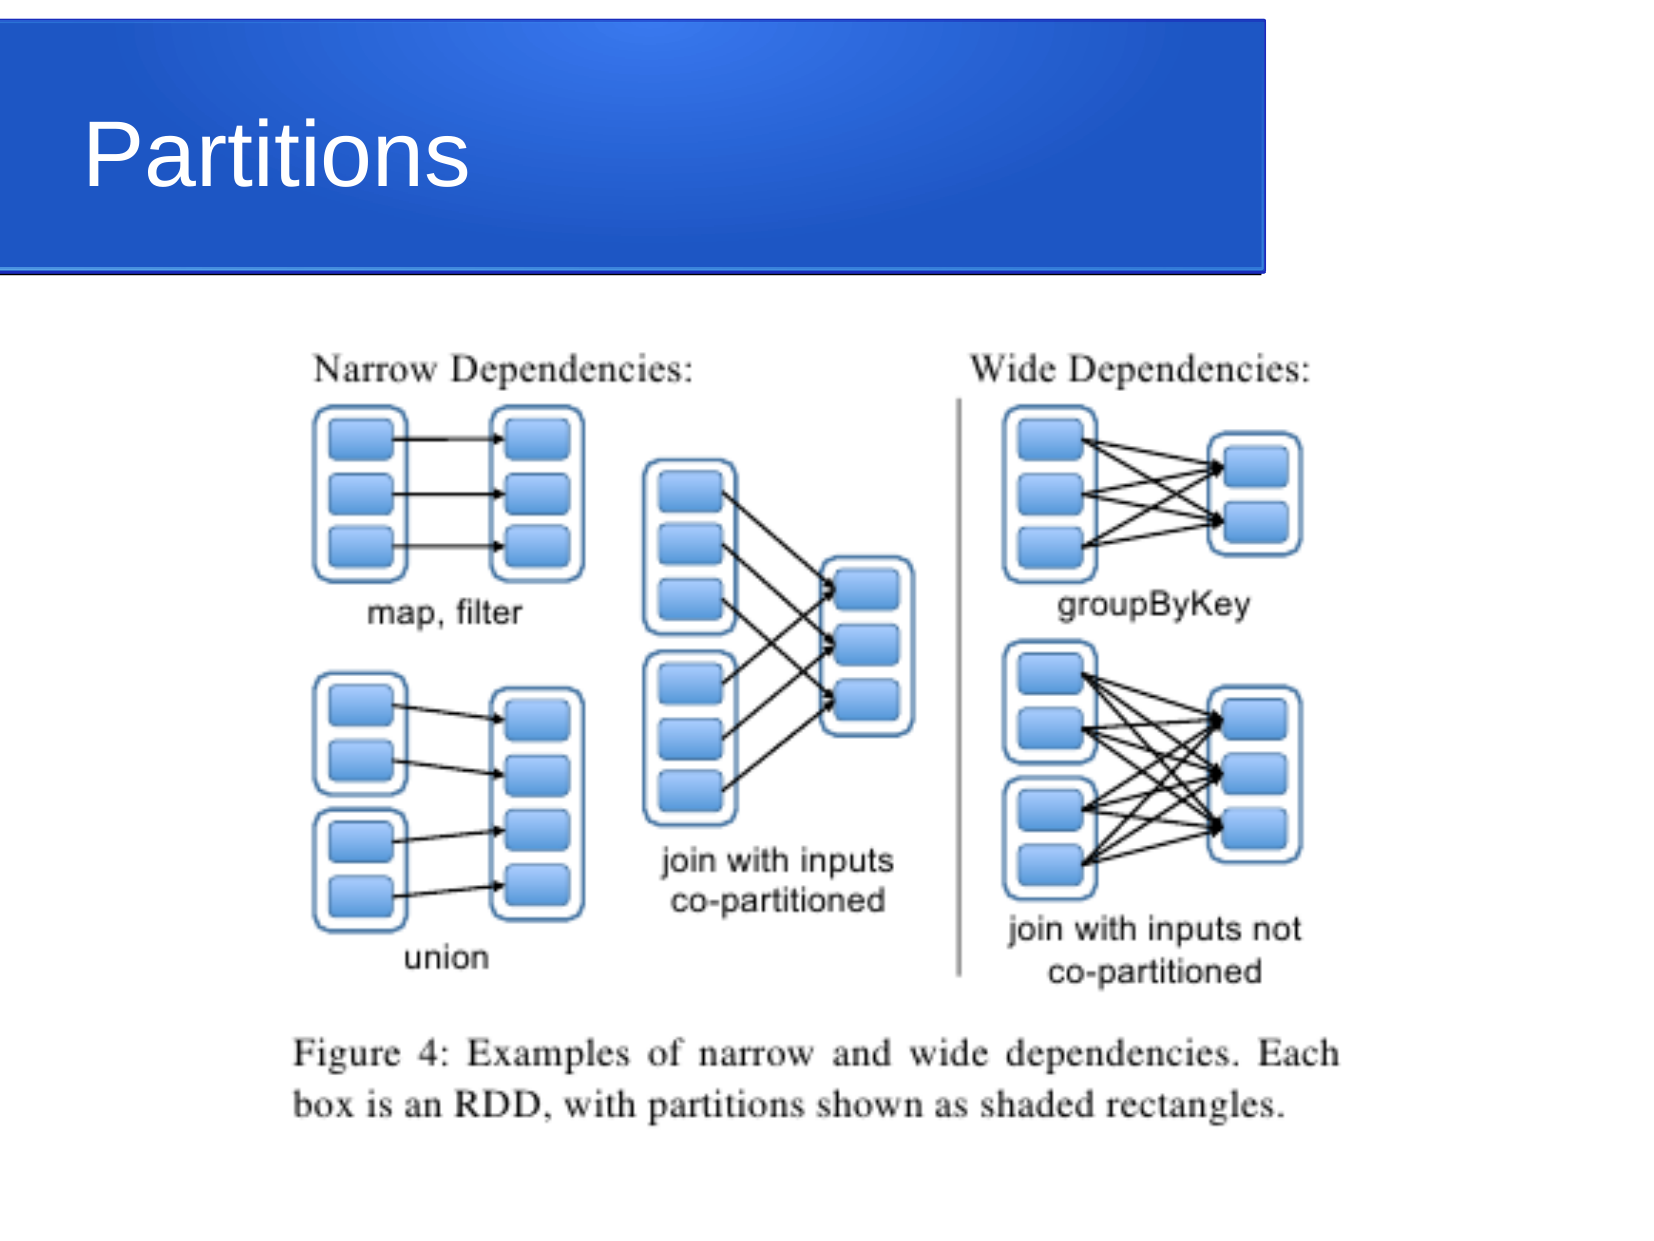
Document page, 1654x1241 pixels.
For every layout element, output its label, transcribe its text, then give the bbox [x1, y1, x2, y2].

picture [264, 314, 1390, 1153]
picture [0, 17, 1269, 282]
text_box Partitions [82, 47, 1234, 252]
